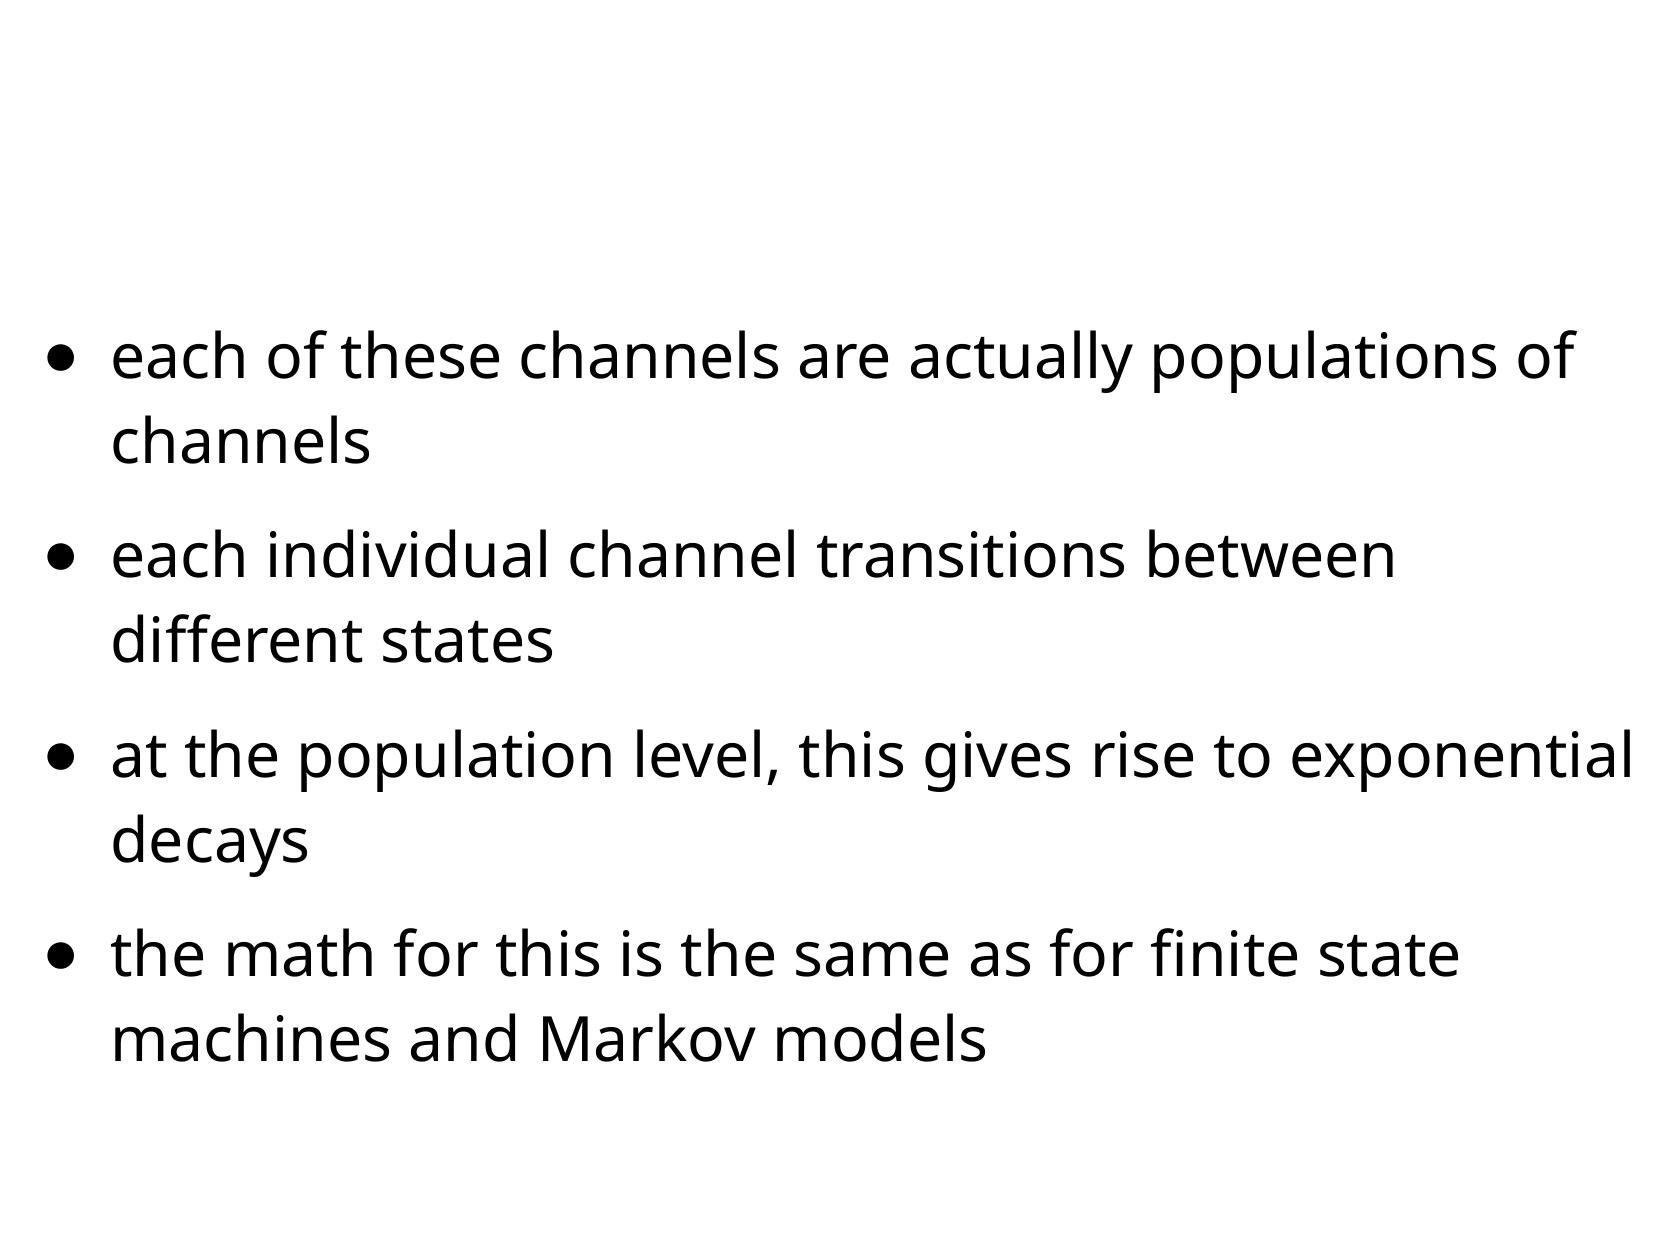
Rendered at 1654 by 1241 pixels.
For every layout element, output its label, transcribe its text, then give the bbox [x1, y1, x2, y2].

list each of these channels are actually populations of channels each individual channel transitions between different states at the population level, this gives rise to exponential decays the math for this is the same as for finite state machines and Markov models [25, 226, 1654, 1166]
